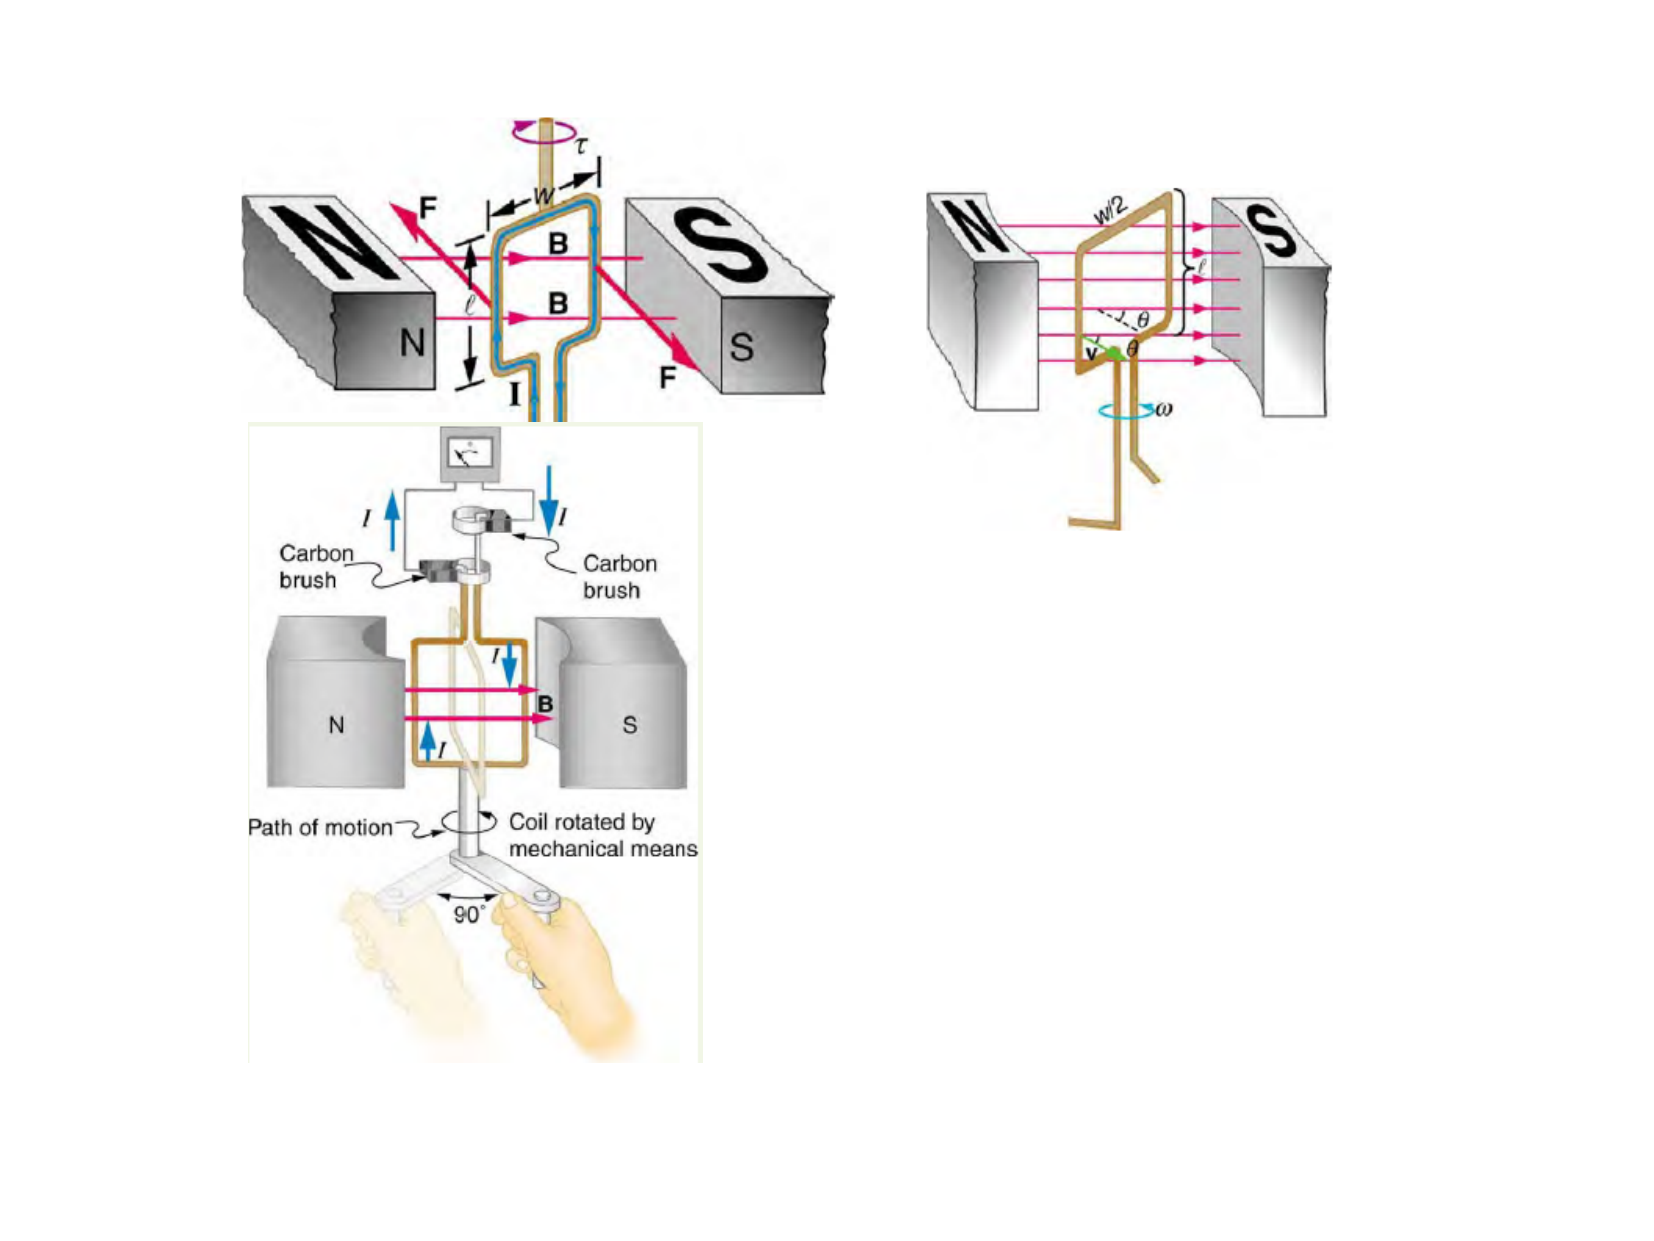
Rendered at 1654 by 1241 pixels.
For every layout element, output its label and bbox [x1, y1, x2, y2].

picture [228, 99, 851, 1063]
picture [897, 165, 1354, 535]
